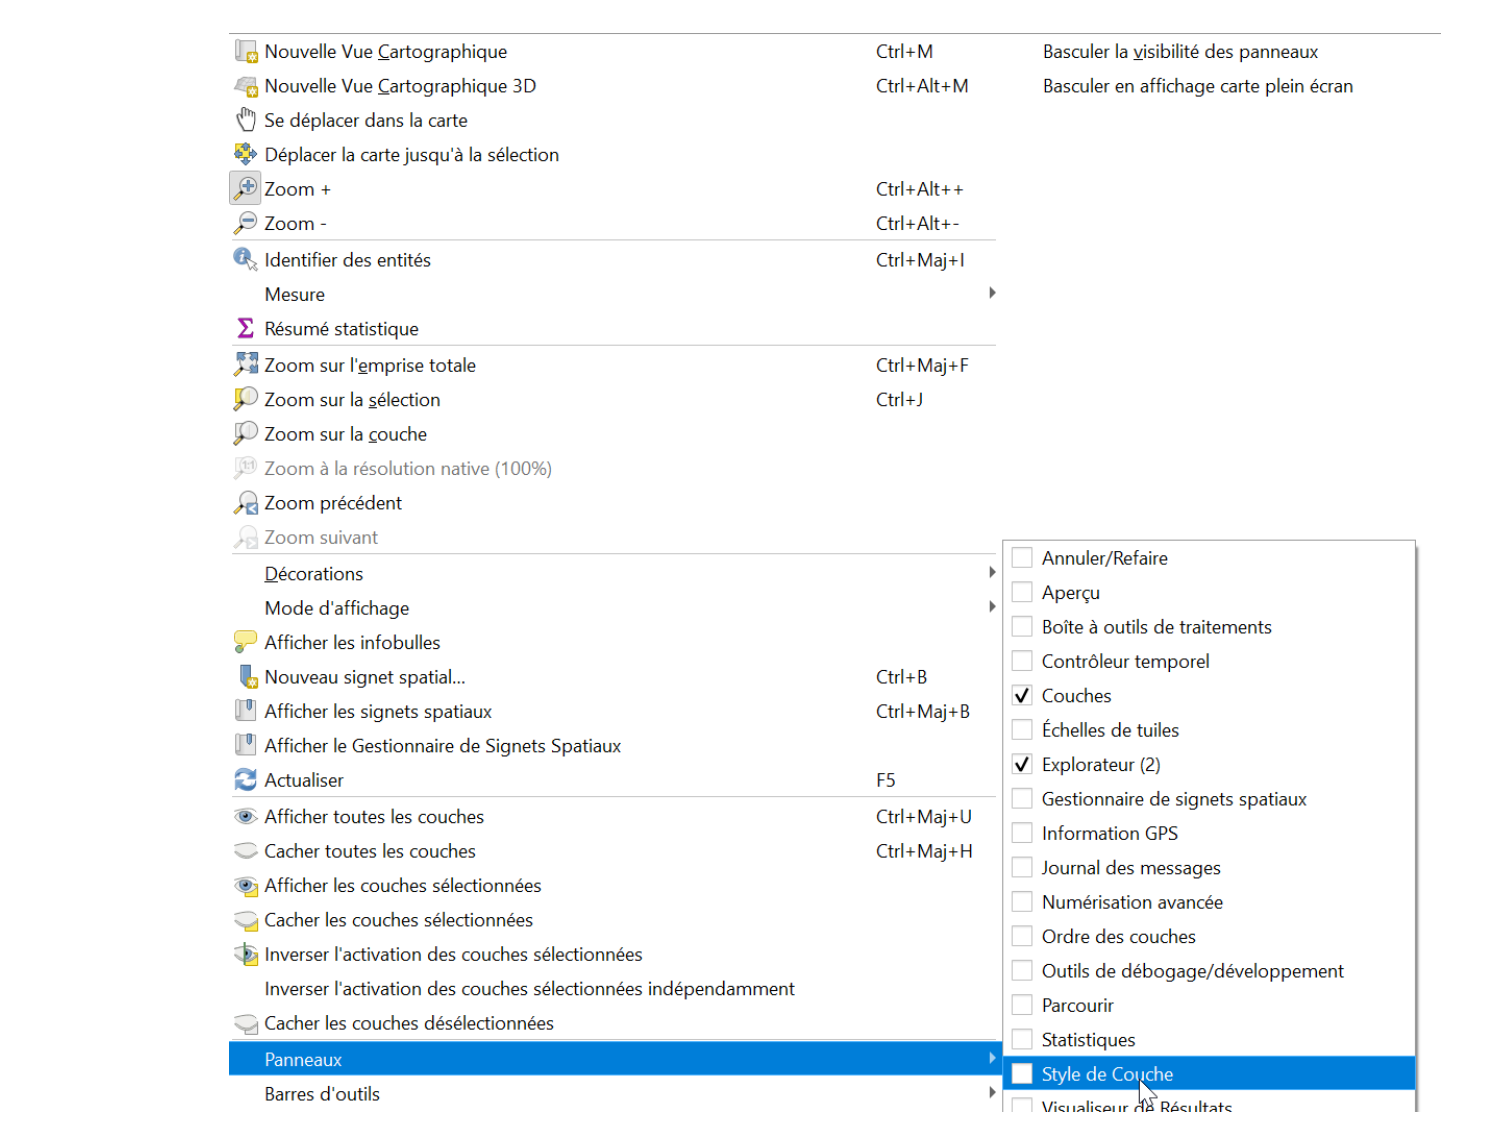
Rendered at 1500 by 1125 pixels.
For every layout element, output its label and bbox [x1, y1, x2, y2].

picture [229, 33, 1441, 1113]
